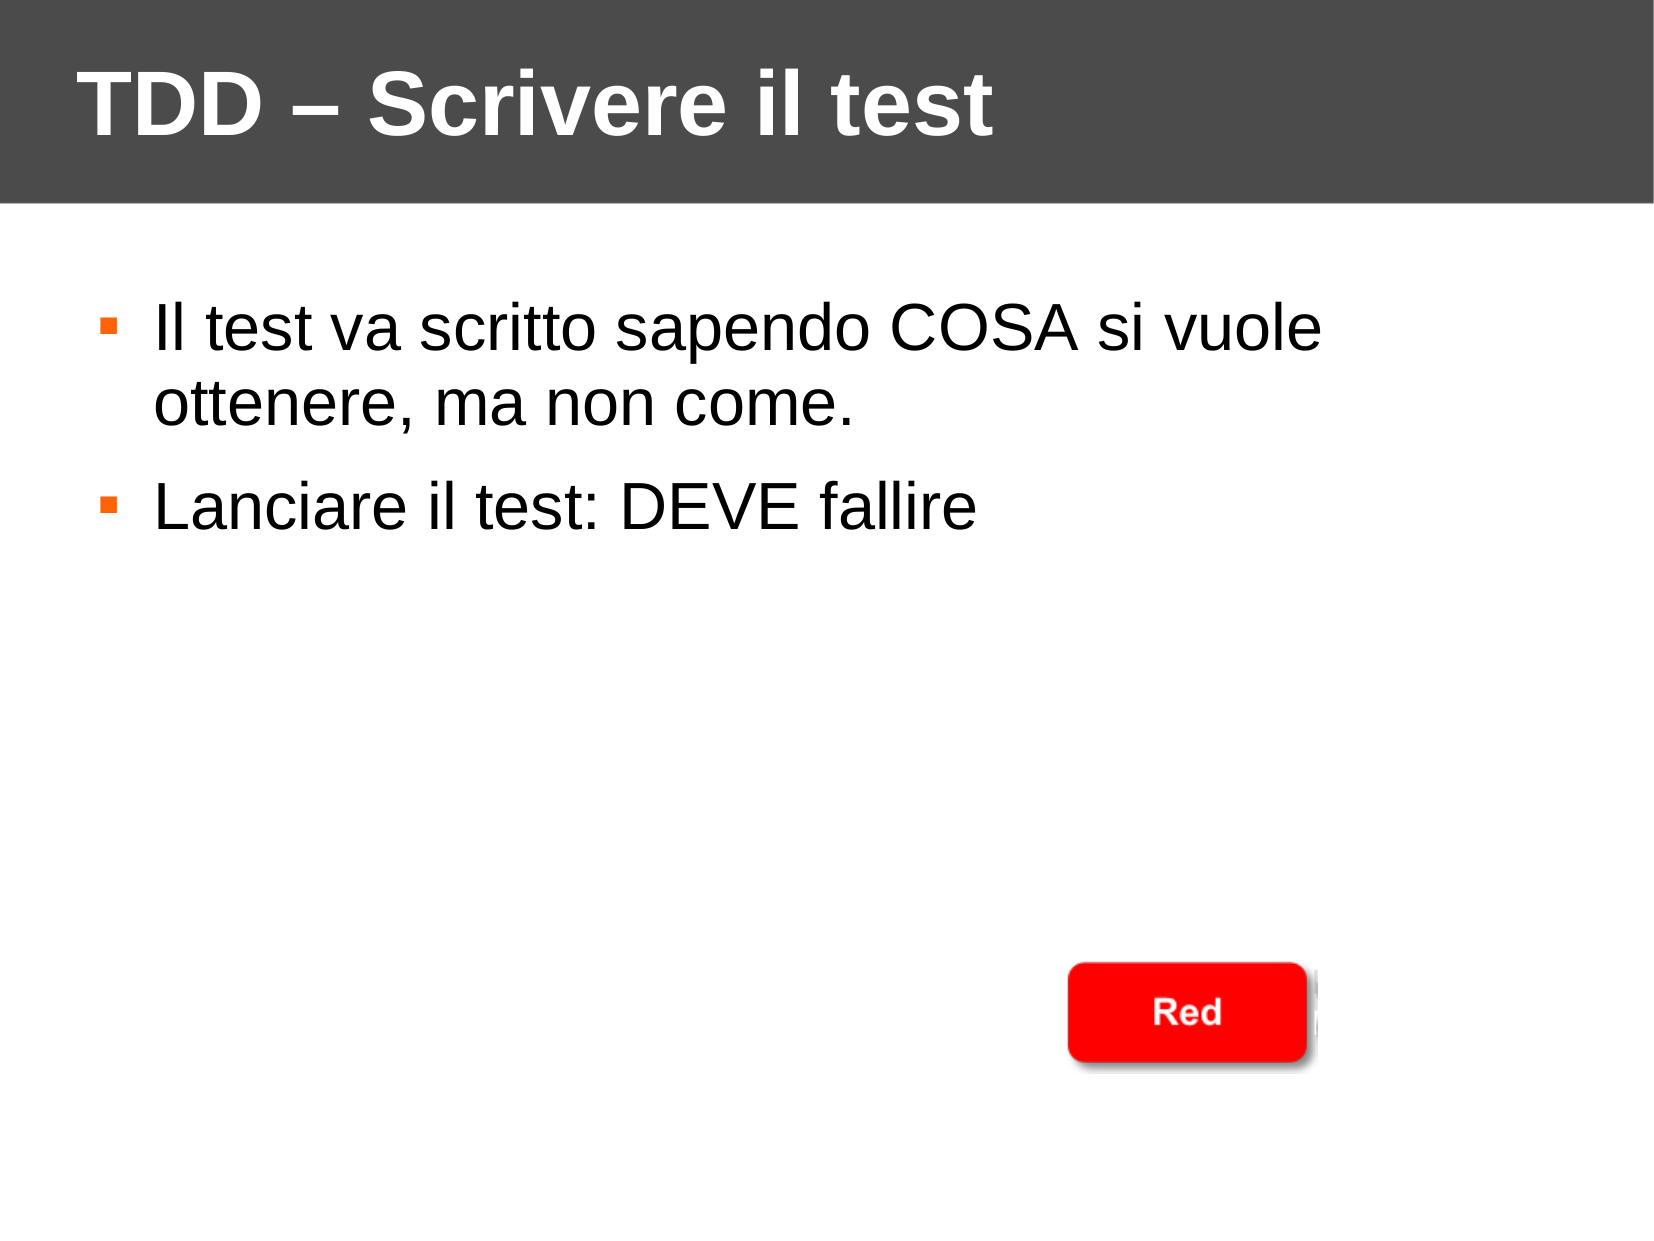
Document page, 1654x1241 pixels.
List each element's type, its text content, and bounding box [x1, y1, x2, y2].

title TDD – Scrivere il test [76, 0, 1565, 208]
picture [0, 0, 1654, 1241]
list Il test va scritto sapendo COSA si vuole ottenere, ma non come. Lanciare il test: DEVE fallire [82, 290, 1571, 1109]
